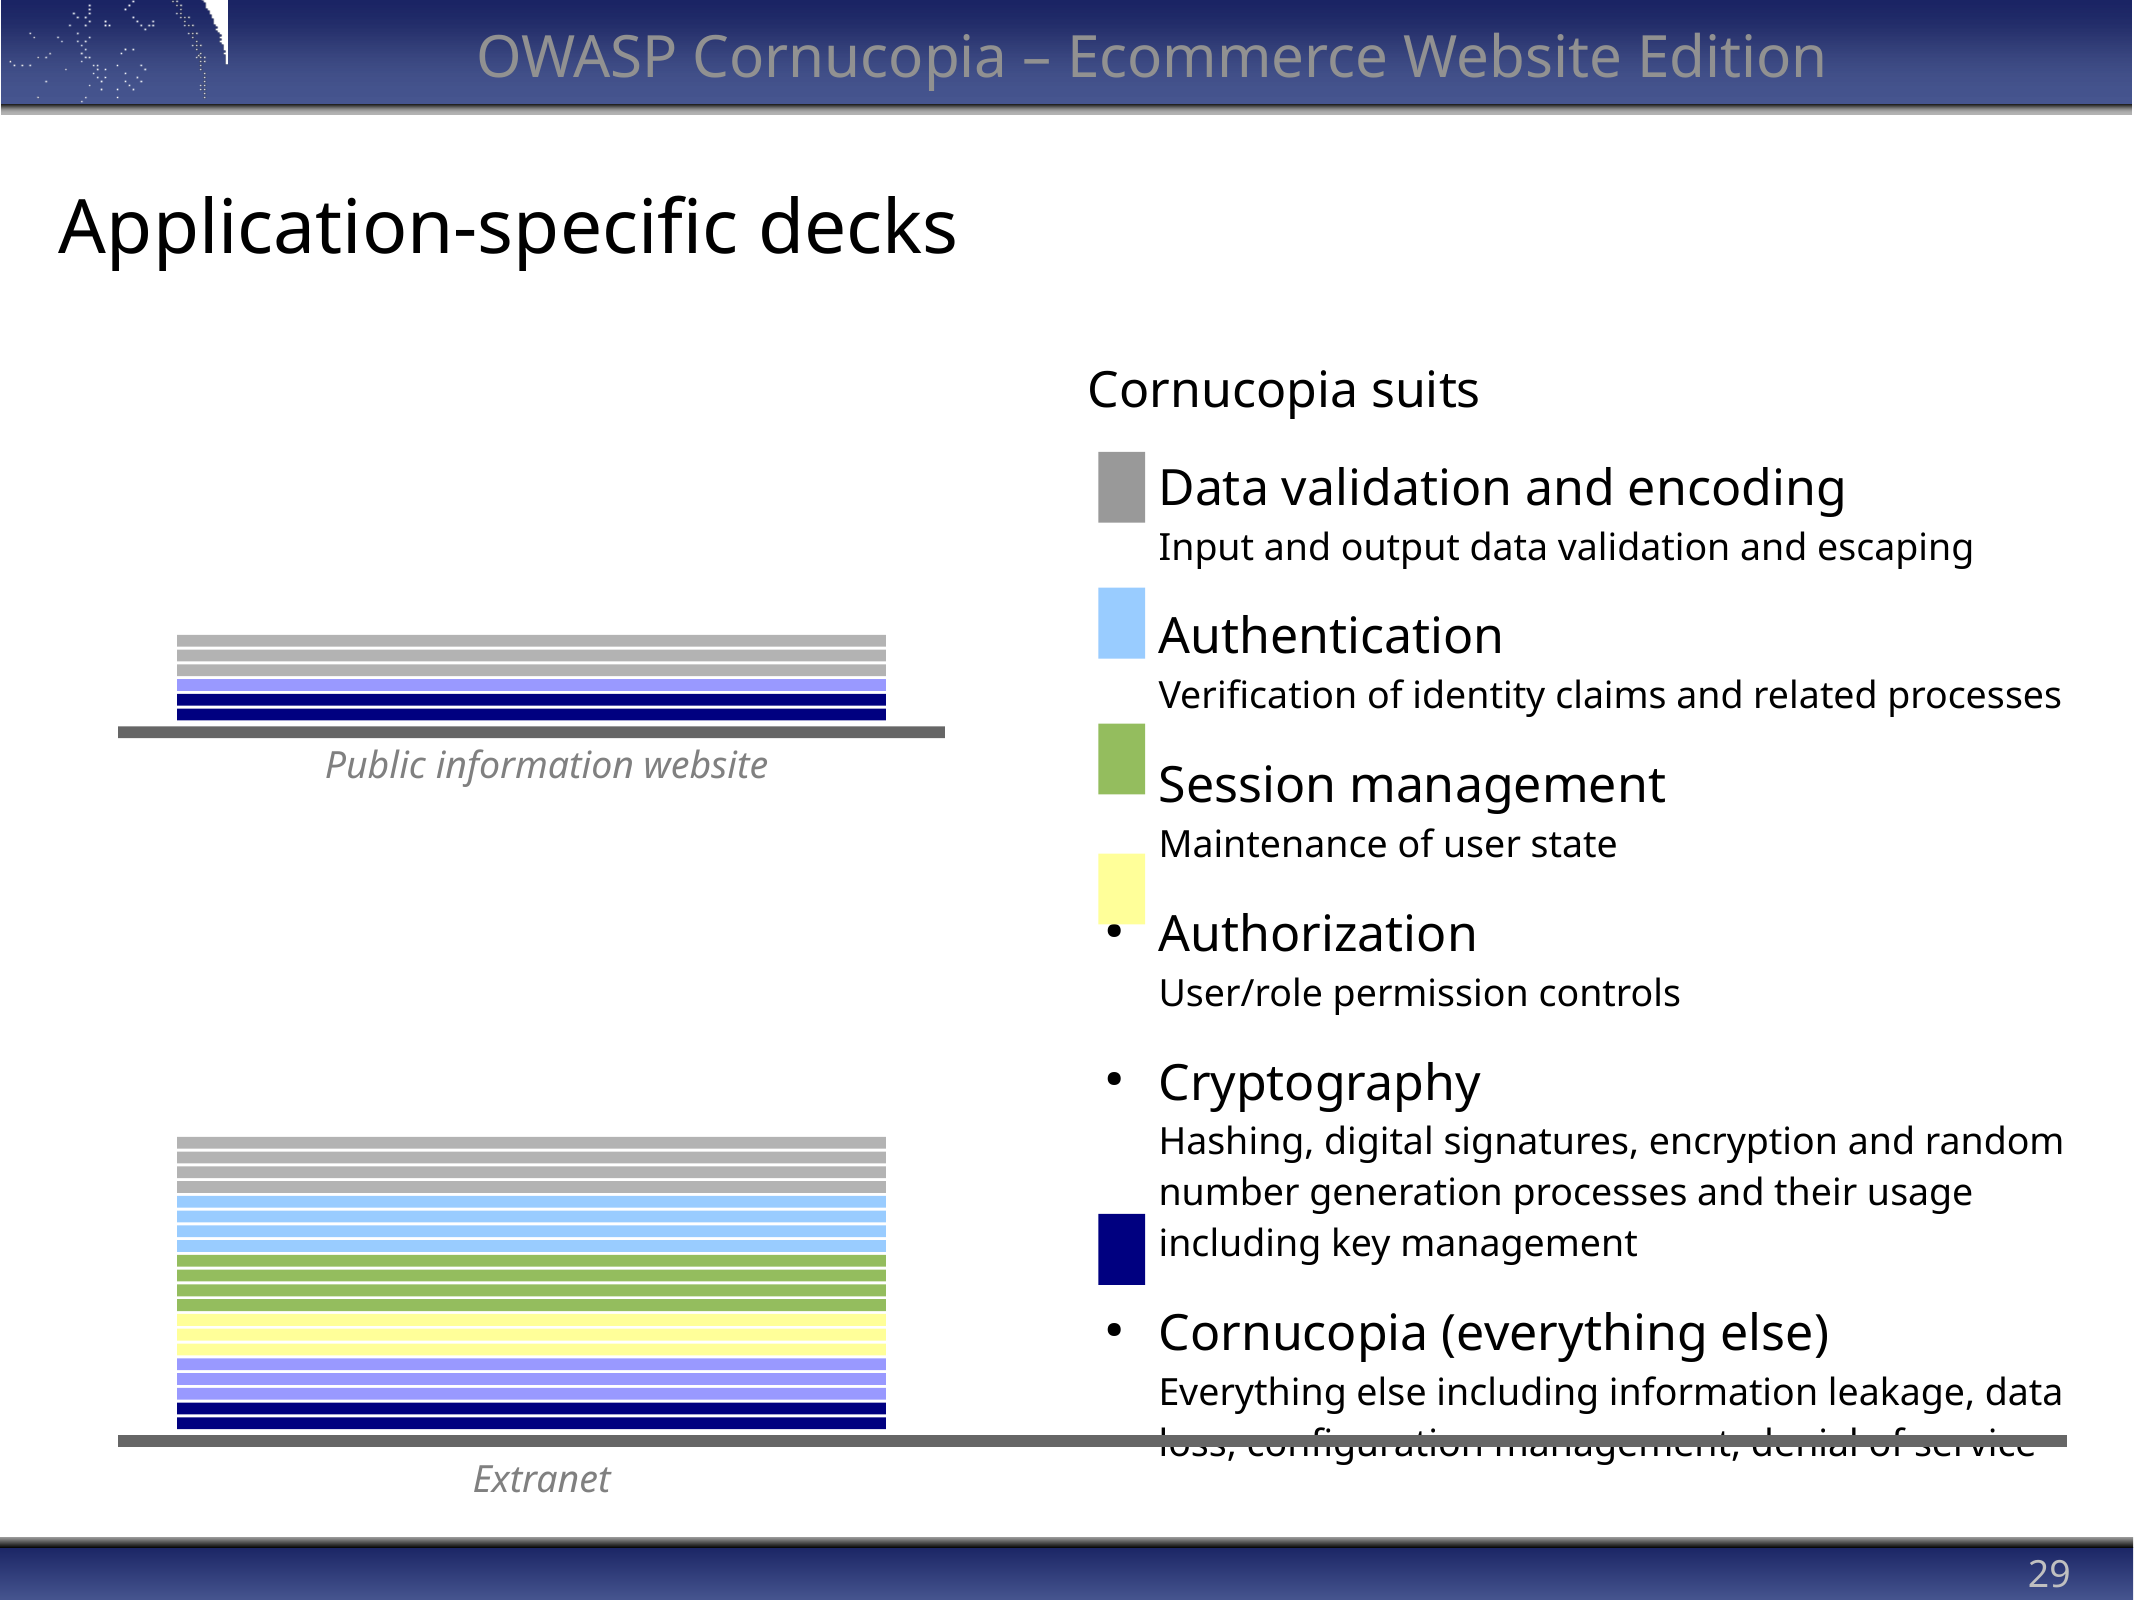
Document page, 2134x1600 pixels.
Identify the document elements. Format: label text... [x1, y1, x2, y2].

list [177, 1387, 886, 1400]
title Application-specific decks [58, 124, 2126, 325]
list Public information website [324, 739, 798, 798]
list [177, 1254, 886, 1267]
list [177, 1195, 886, 1208]
list [177, 1210, 886, 1223]
list [177, 1373, 886, 1385]
list [177, 1402, 886, 1415]
list [177, 1225, 886, 1238]
list [177, 1417, 886, 1430]
list Cornucopia suits Data validation and encoding Input and output data validation and escaping Authentication Verification of identity claims and related processes Session management Maintenance of user state Authorization User/role permission controls Cryptography Hashing, digital signatures, encryption and random number generation processes and their usage including key management Cornucopia (everything else) Everything else including information leakage, data loss, configuration management, denial of service [1087, 354, 2068, 1536]
list [177, 1313, 886, 1326]
list [177, 634, 886, 647]
list [177, 1284, 886, 1297]
list [177, 1343, 886, 1356]
list [1098, 723, 1146, 795]
list [177, 693, 886, 706]
list [177, 708, 886, 721]
list [177, 1151, 886, 1164]
list [177, 1328, 886, 1341]
list Extranet [472, 1452, 709, 1506]
list [177, 1358, 886, 1371]
list [177, 679, 886, 691]
list [177, 1269, 886, 1282]
list [177, 1166, 886, 1179]
list [1098, 587, 1146, 659]
list [1098, 451, 1146, 523]
list [177, 1240, 886, 1252]
list [177, 1299, 886, 1312]
list [177, 664, 886, 677]
list [1098, 1213, 1146, 1285]
list [118, 726, 945, 739]
list [177, 1181, 886, 1193]
list [177, 1136, 886, 1149]
list [1098, 853, 1146, 925]
list [177, 649, 886, 662]
list [118, 1435, 2067, 1447]
